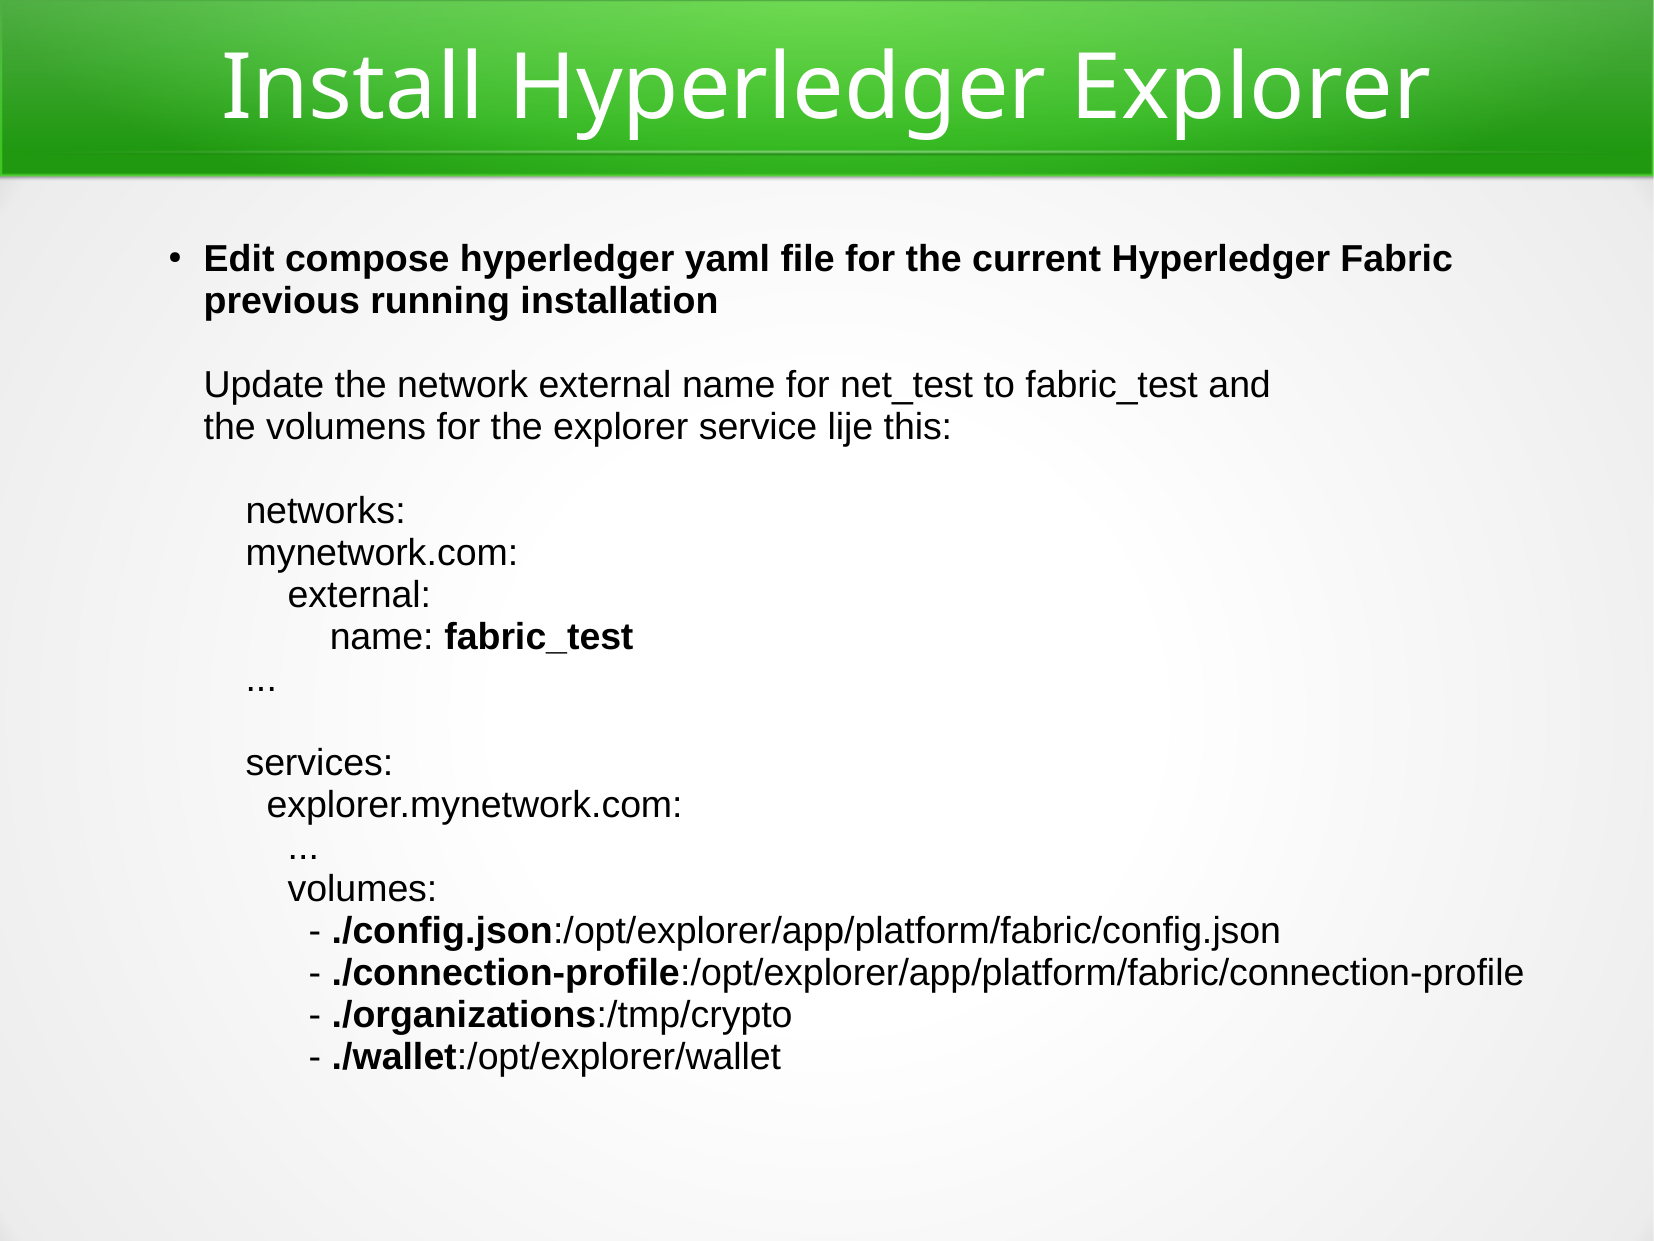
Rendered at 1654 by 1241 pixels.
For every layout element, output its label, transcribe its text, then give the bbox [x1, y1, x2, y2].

title Install Hyperledger Explorer [82, 11, 1571, 154]
picture [0, 0, 1654, 1241]
text_box Edit compose hyperledger yaml file for the current Hyperledger Fabric previous running installation Update the network external name for net_test to fabric_test and the volumens for the explorer service lije this: networks: mynetwork.com: external: name: fabric_test ... services: explorer.mynetwork.com: ... volumes: - ./config.json:/opt/explorer/app/platform/fabric/config.json - ./connection-profile:/opt/explorer/app/platform/fabric/connection-profile - ./organizations:/tmp/crypto - ./wallet:/opt/explorer/wallet [153, 230, 1571, 1169]
